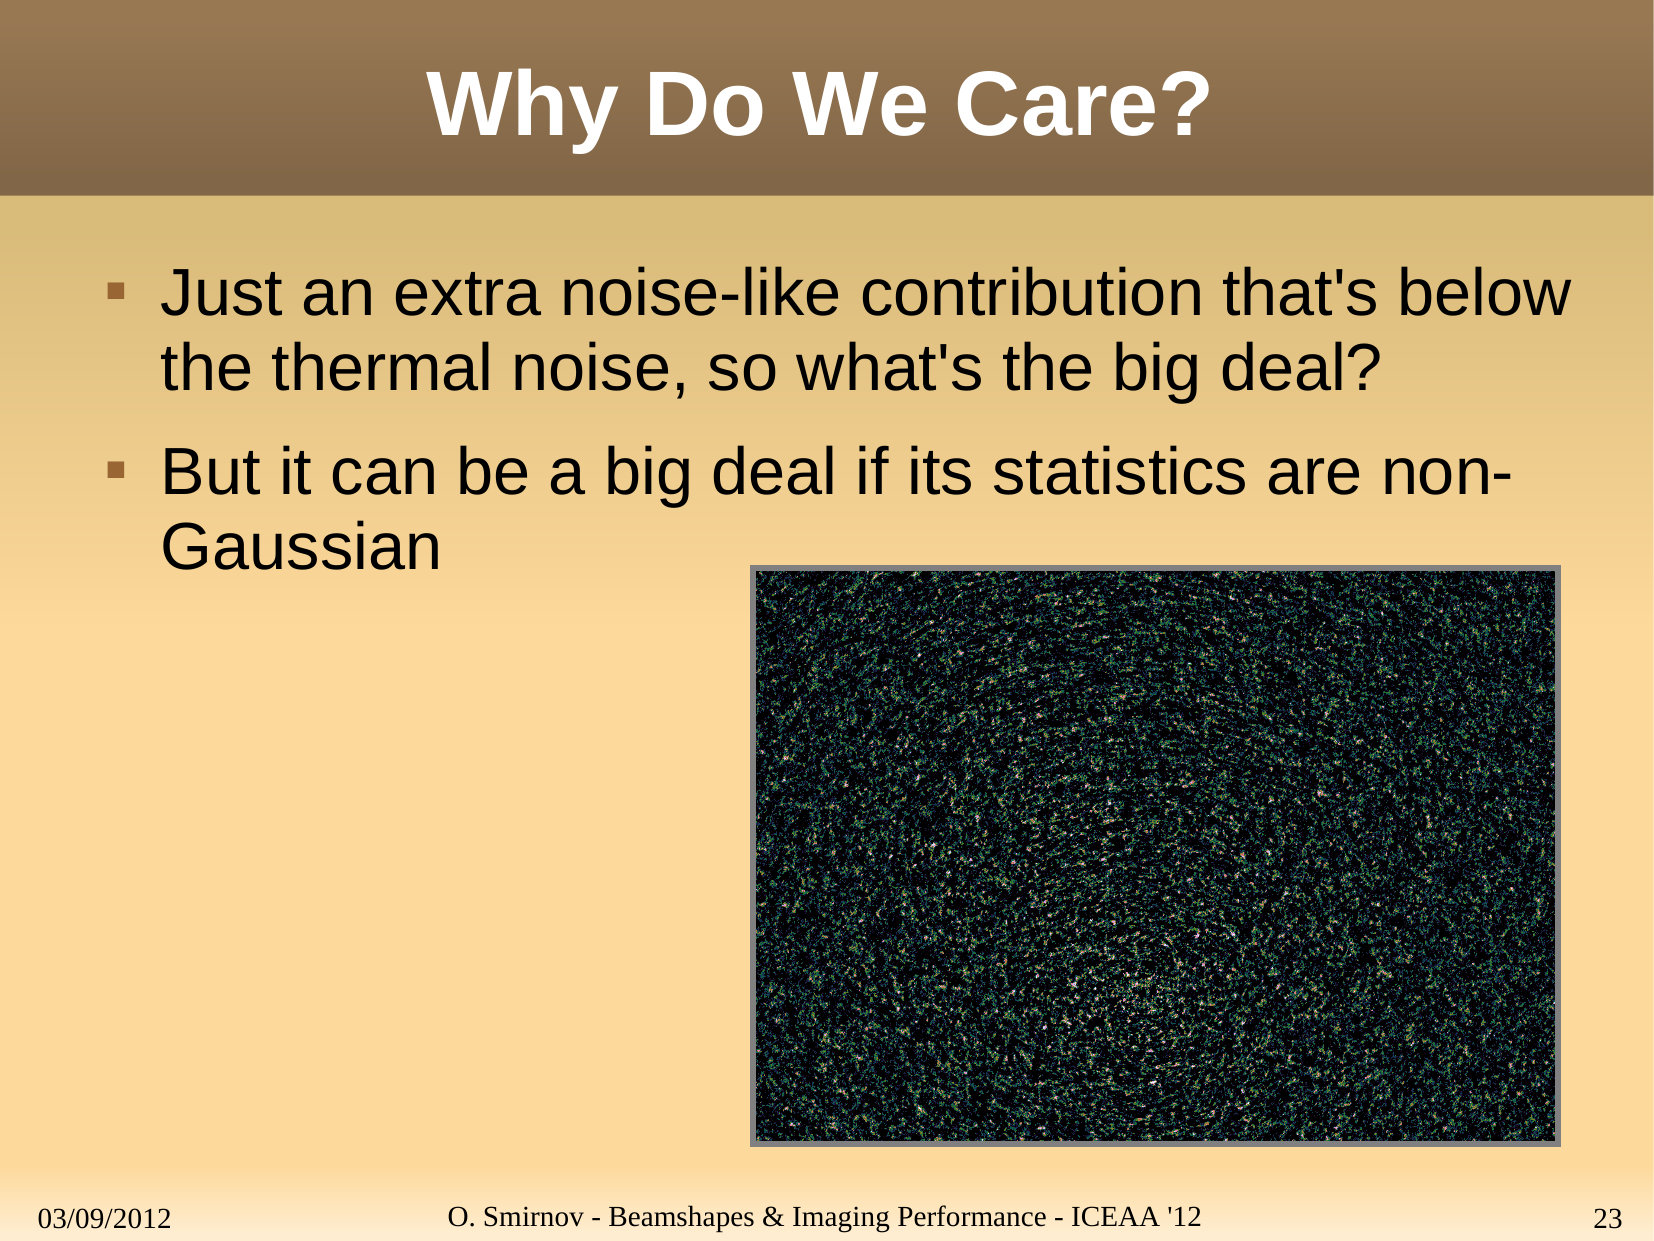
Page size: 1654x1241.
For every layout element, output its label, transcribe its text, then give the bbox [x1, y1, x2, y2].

picture [0, 0, 1654, 1241]
list Just an extra noise-like contribution that's below the thermal noise, so what's the big deal? But it can be a big deal if its statistics are non-Gaussian [90, 255, 1579, 1074]
title Why Do We Care? [76, 0, 1565, 208]
